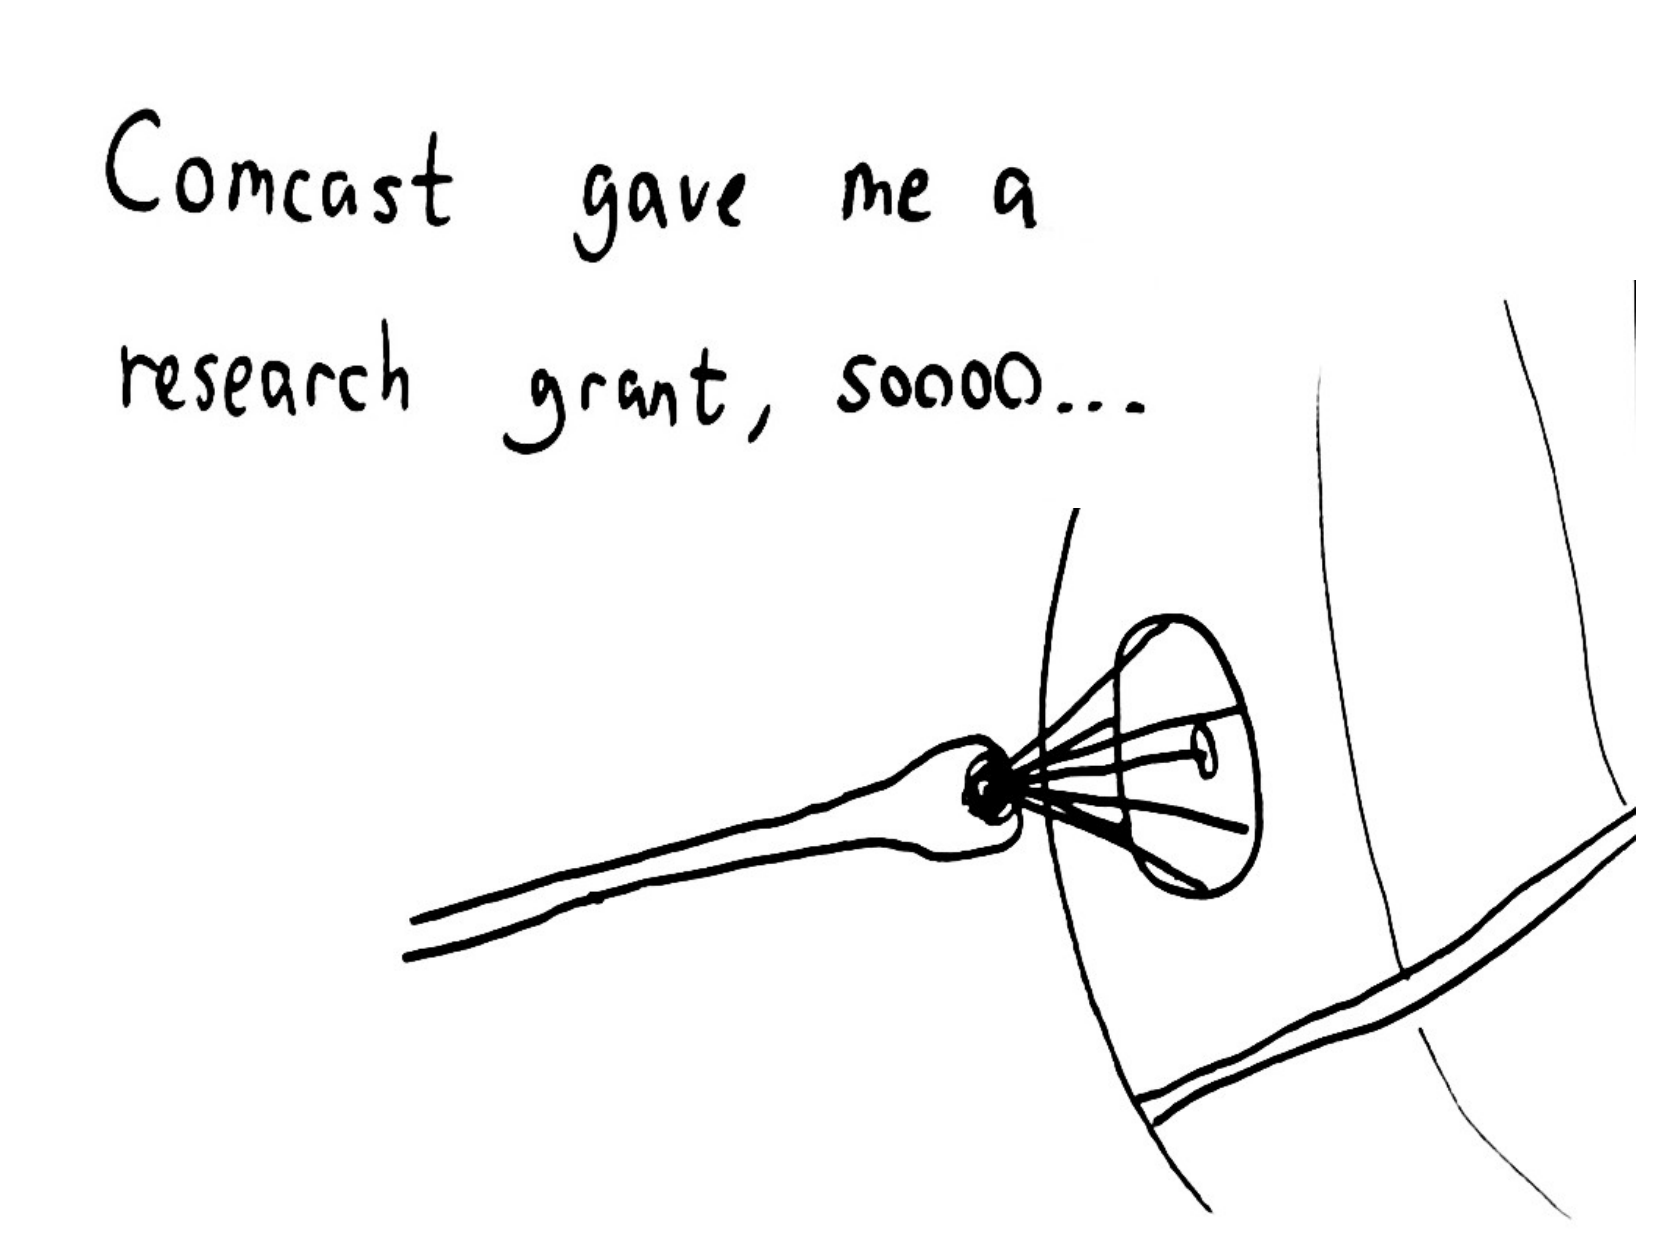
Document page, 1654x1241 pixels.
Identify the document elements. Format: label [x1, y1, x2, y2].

picture [45, 77, 1636, 1231]
